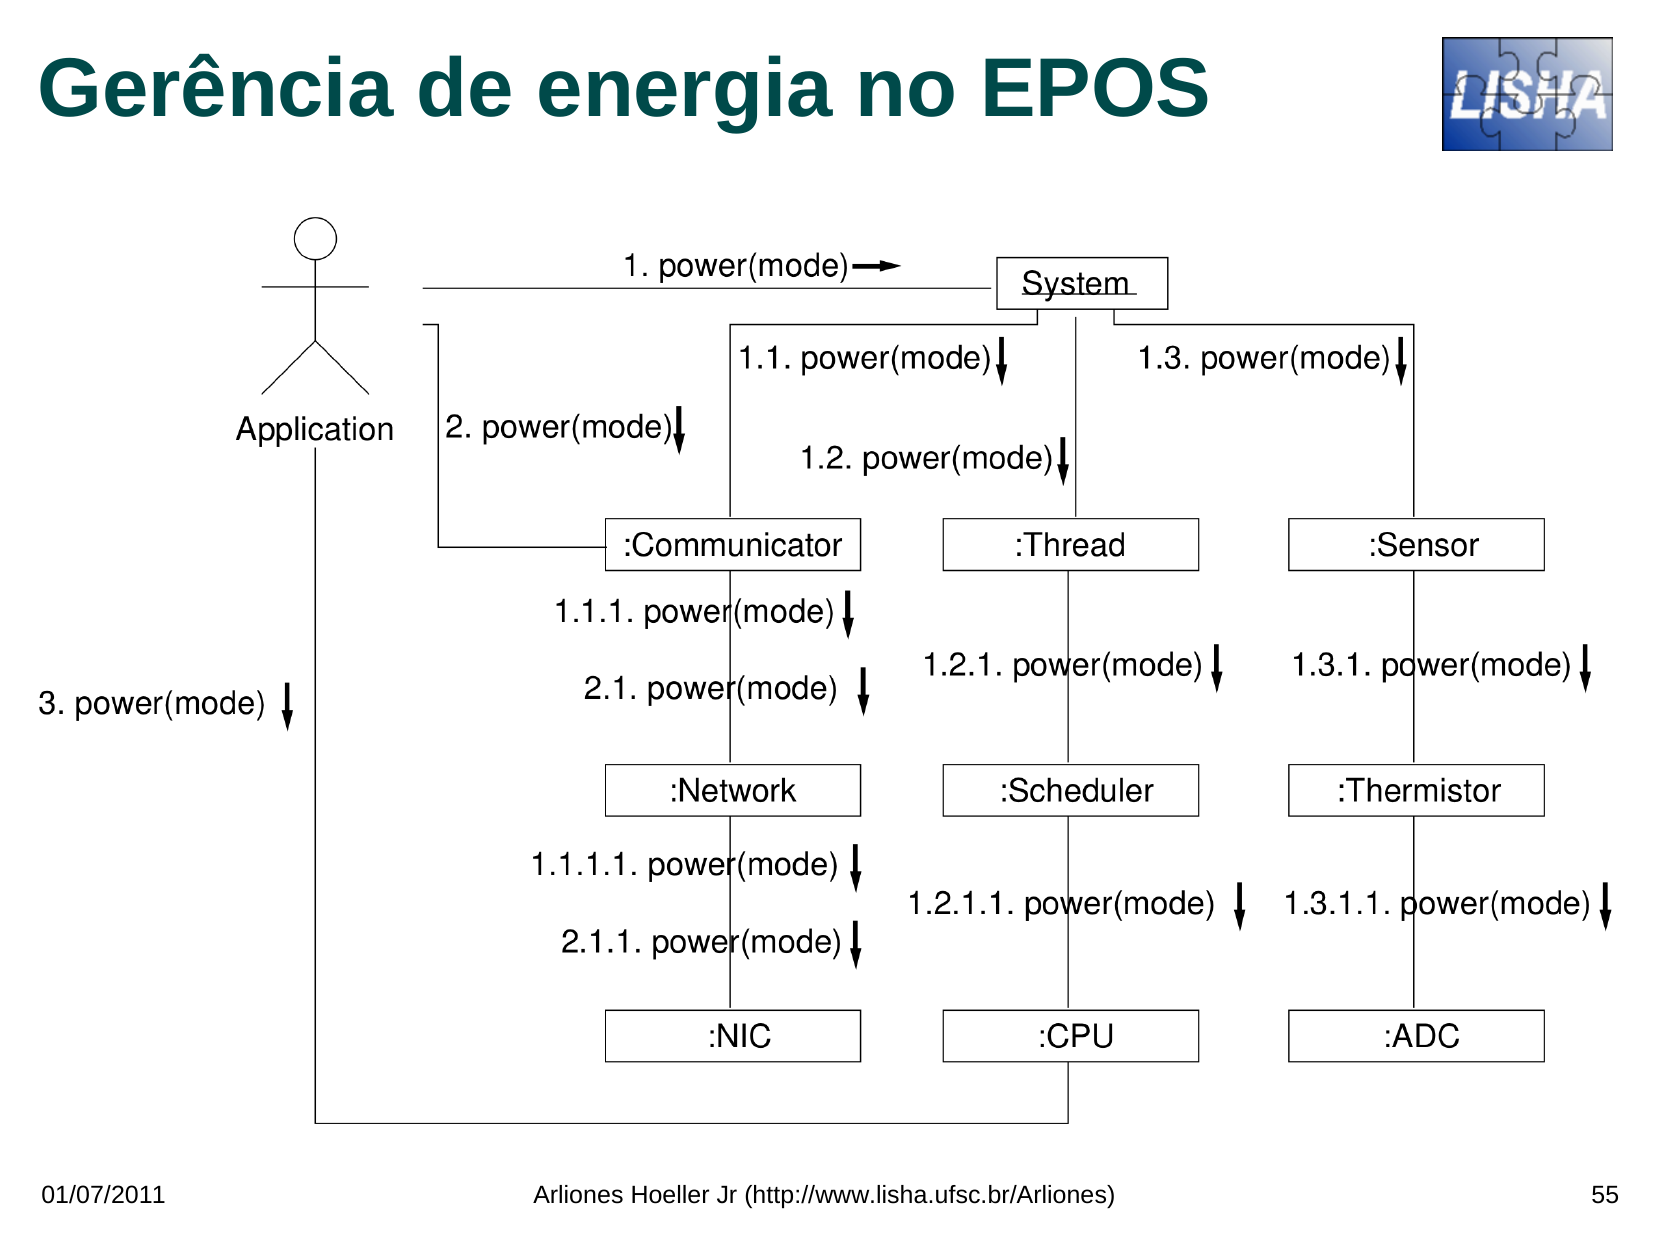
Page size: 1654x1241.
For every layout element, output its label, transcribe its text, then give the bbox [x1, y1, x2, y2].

title Gerência de energia no EPOS [37, 37, 1426, 151]
picture [1442, 37, 1613, 151]
picture [36, 216, 1613, 1126]
